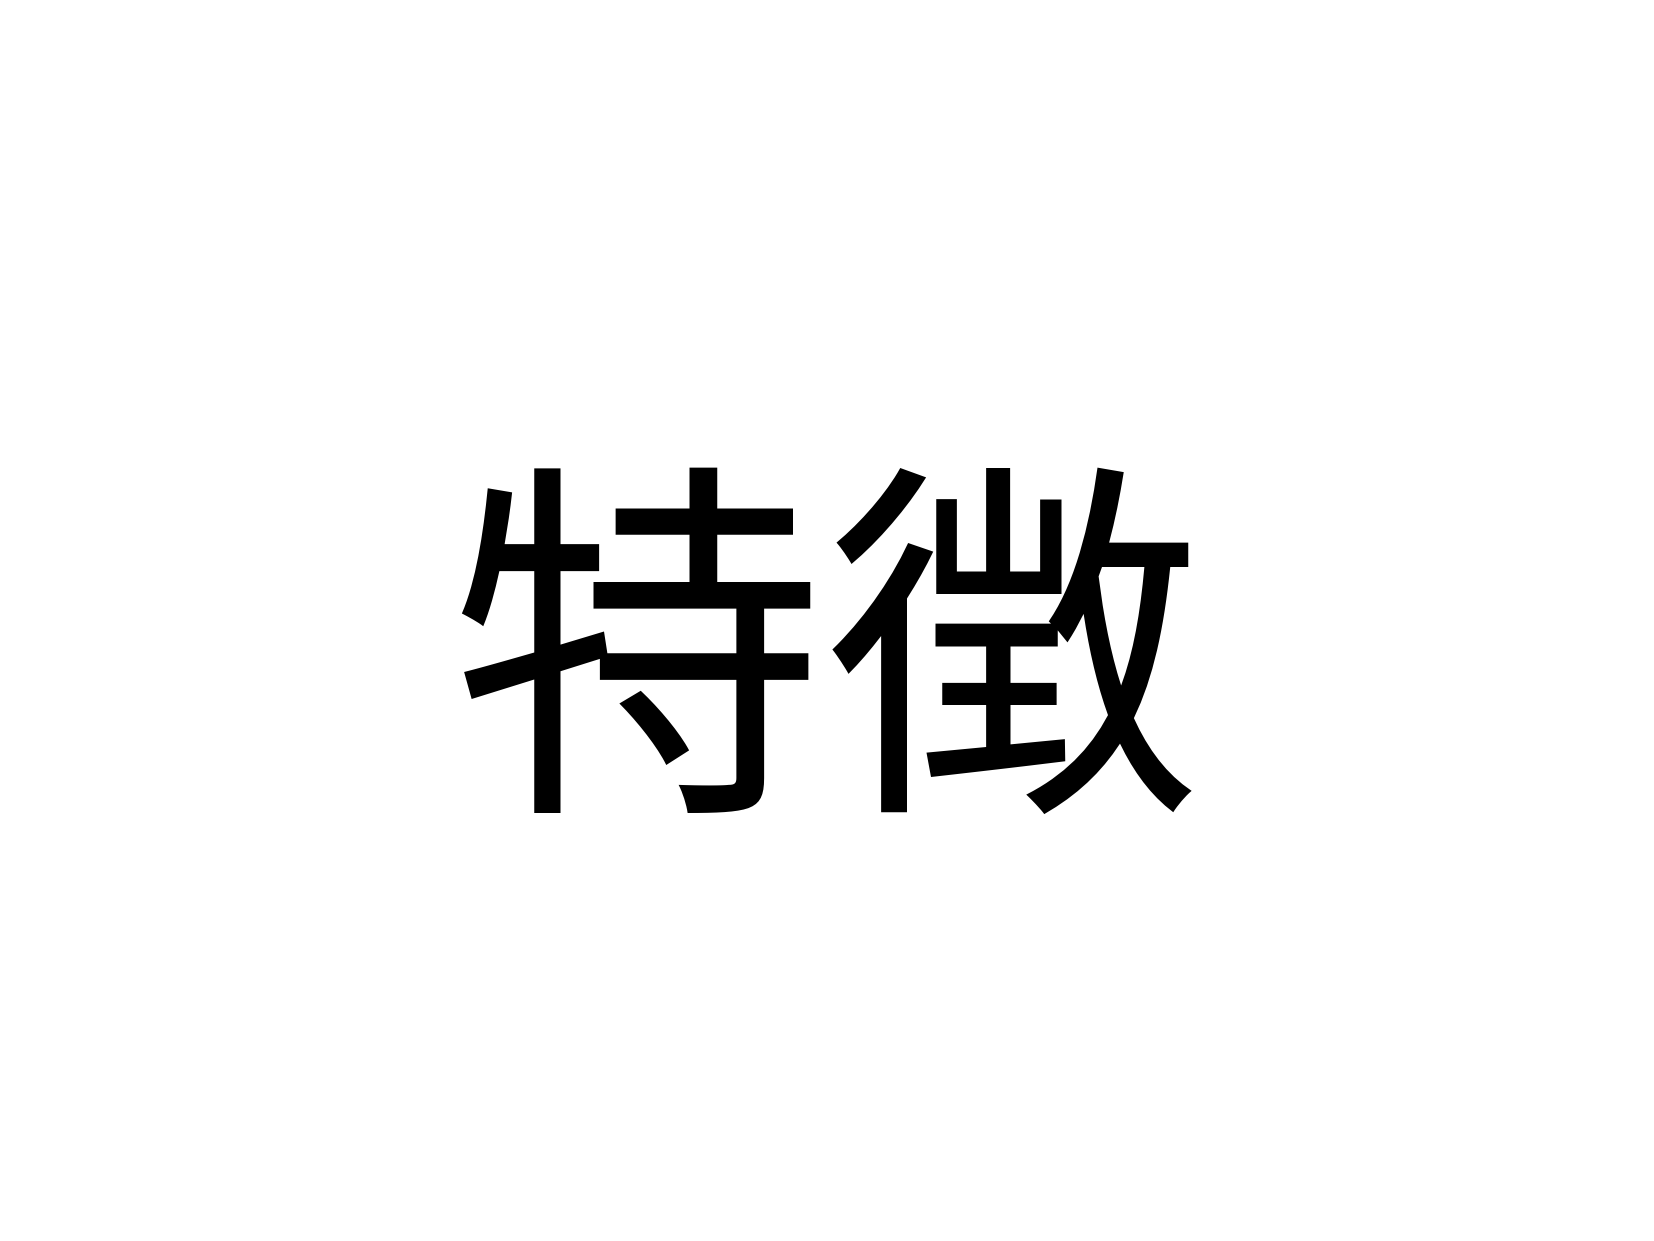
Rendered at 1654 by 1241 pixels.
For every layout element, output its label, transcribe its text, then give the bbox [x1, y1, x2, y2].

title 特徴 [82, 339, 1571, 902]
